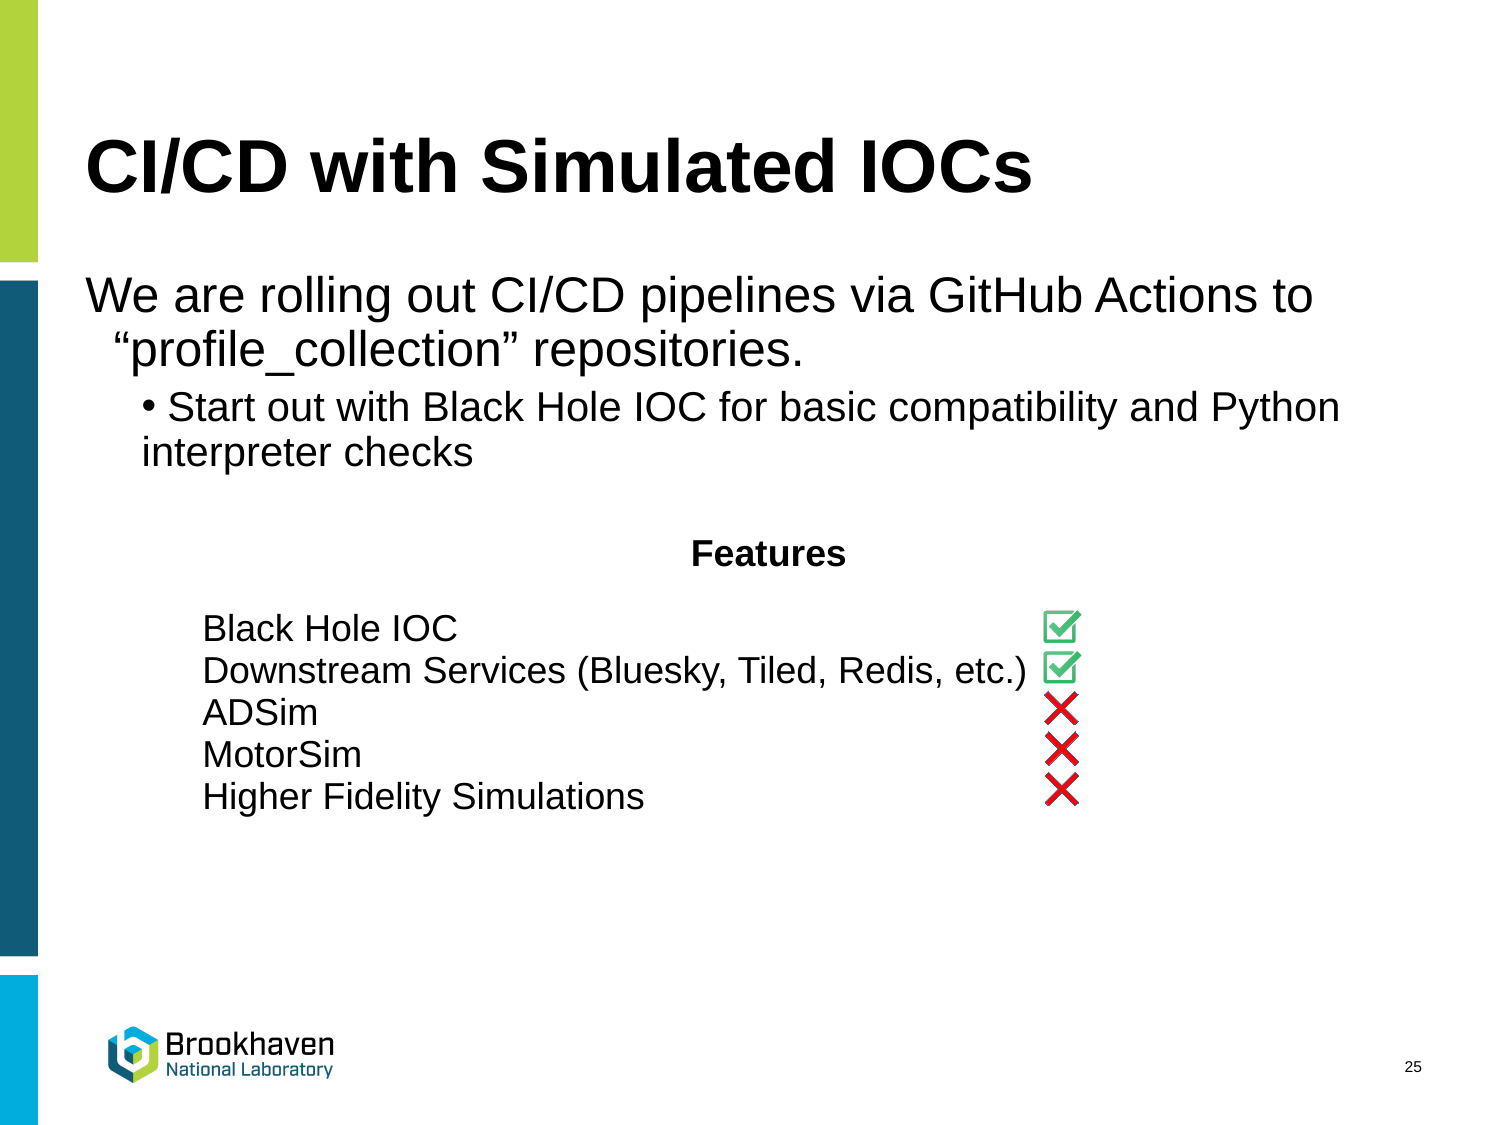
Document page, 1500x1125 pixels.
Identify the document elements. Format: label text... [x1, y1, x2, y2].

slide_number <number> [1376, 1036, 1430, 1097]
title CI/CD with Simulated IOCs [70, 59, 1430, 261]
picture [0, 0, 1500, 1125]
text_box Features [600, 525, 938, 582]
text_box [1045, 772, 1079, 806]
text_box [1044, 691, 1079, 725]
text_box [1045, 731, 1079, 766]
list We are rolling out CI/CD pipelines via GitHub Actions to “profile_collection” repositories. Start out with Black Hole IOC for basic compatibility and Python interpreter checks [70, 261, 1463, 488]
text_box Black Hole IOC Downstream Services (Bluesky, Tiled, Redis, etc.) ADSim MotorSim Higher Fidelity Simulations [187, 600, 1351, 1051]
